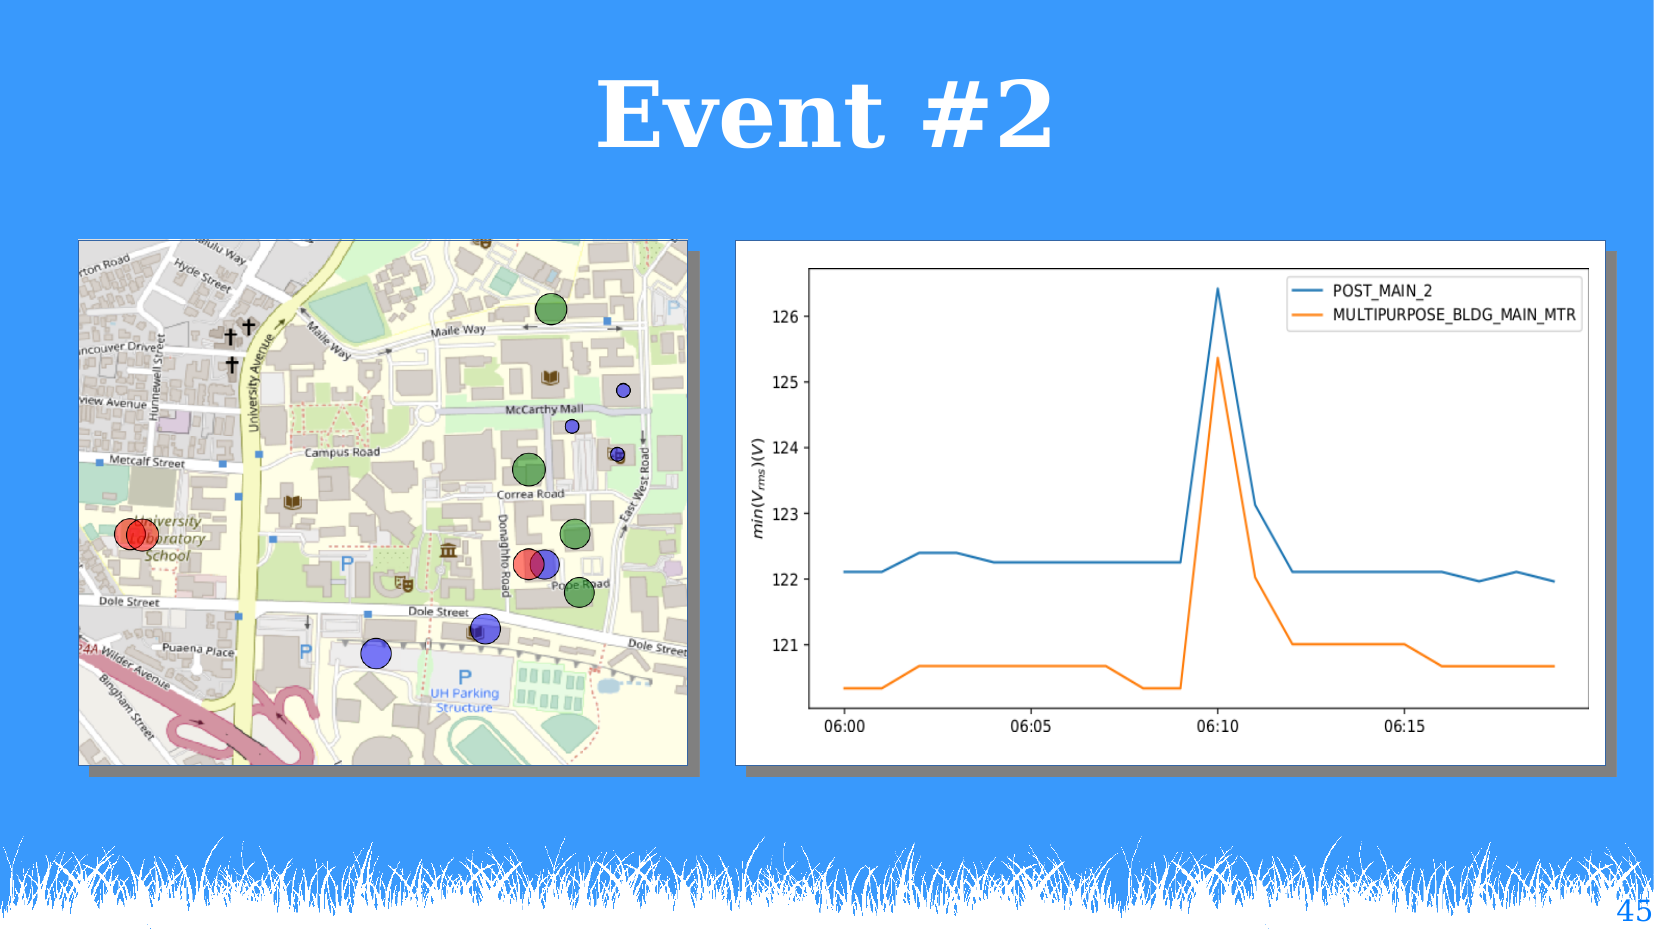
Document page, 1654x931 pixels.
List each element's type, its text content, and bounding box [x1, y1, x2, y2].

title Event #2 [82, 37, 1571, 193]
picture [0, 0, 1654, 931]
text_box [735, 240, 1606, 766]
